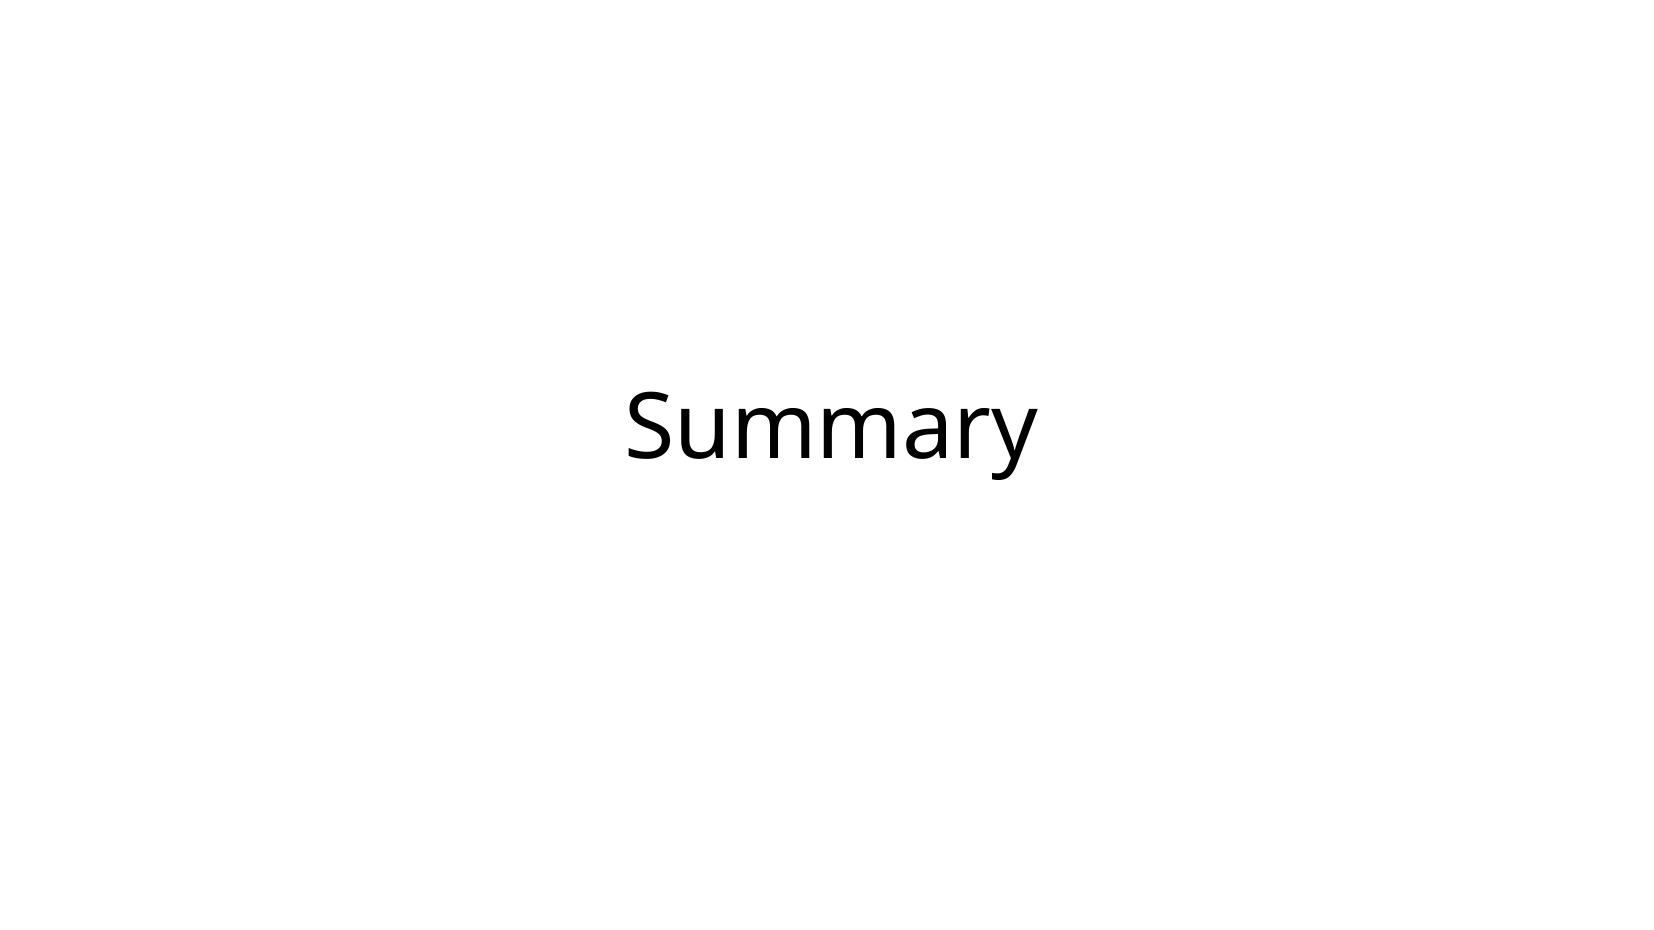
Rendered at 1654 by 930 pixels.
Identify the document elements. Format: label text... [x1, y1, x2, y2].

title Summary [87, 344, 1576, 501]
